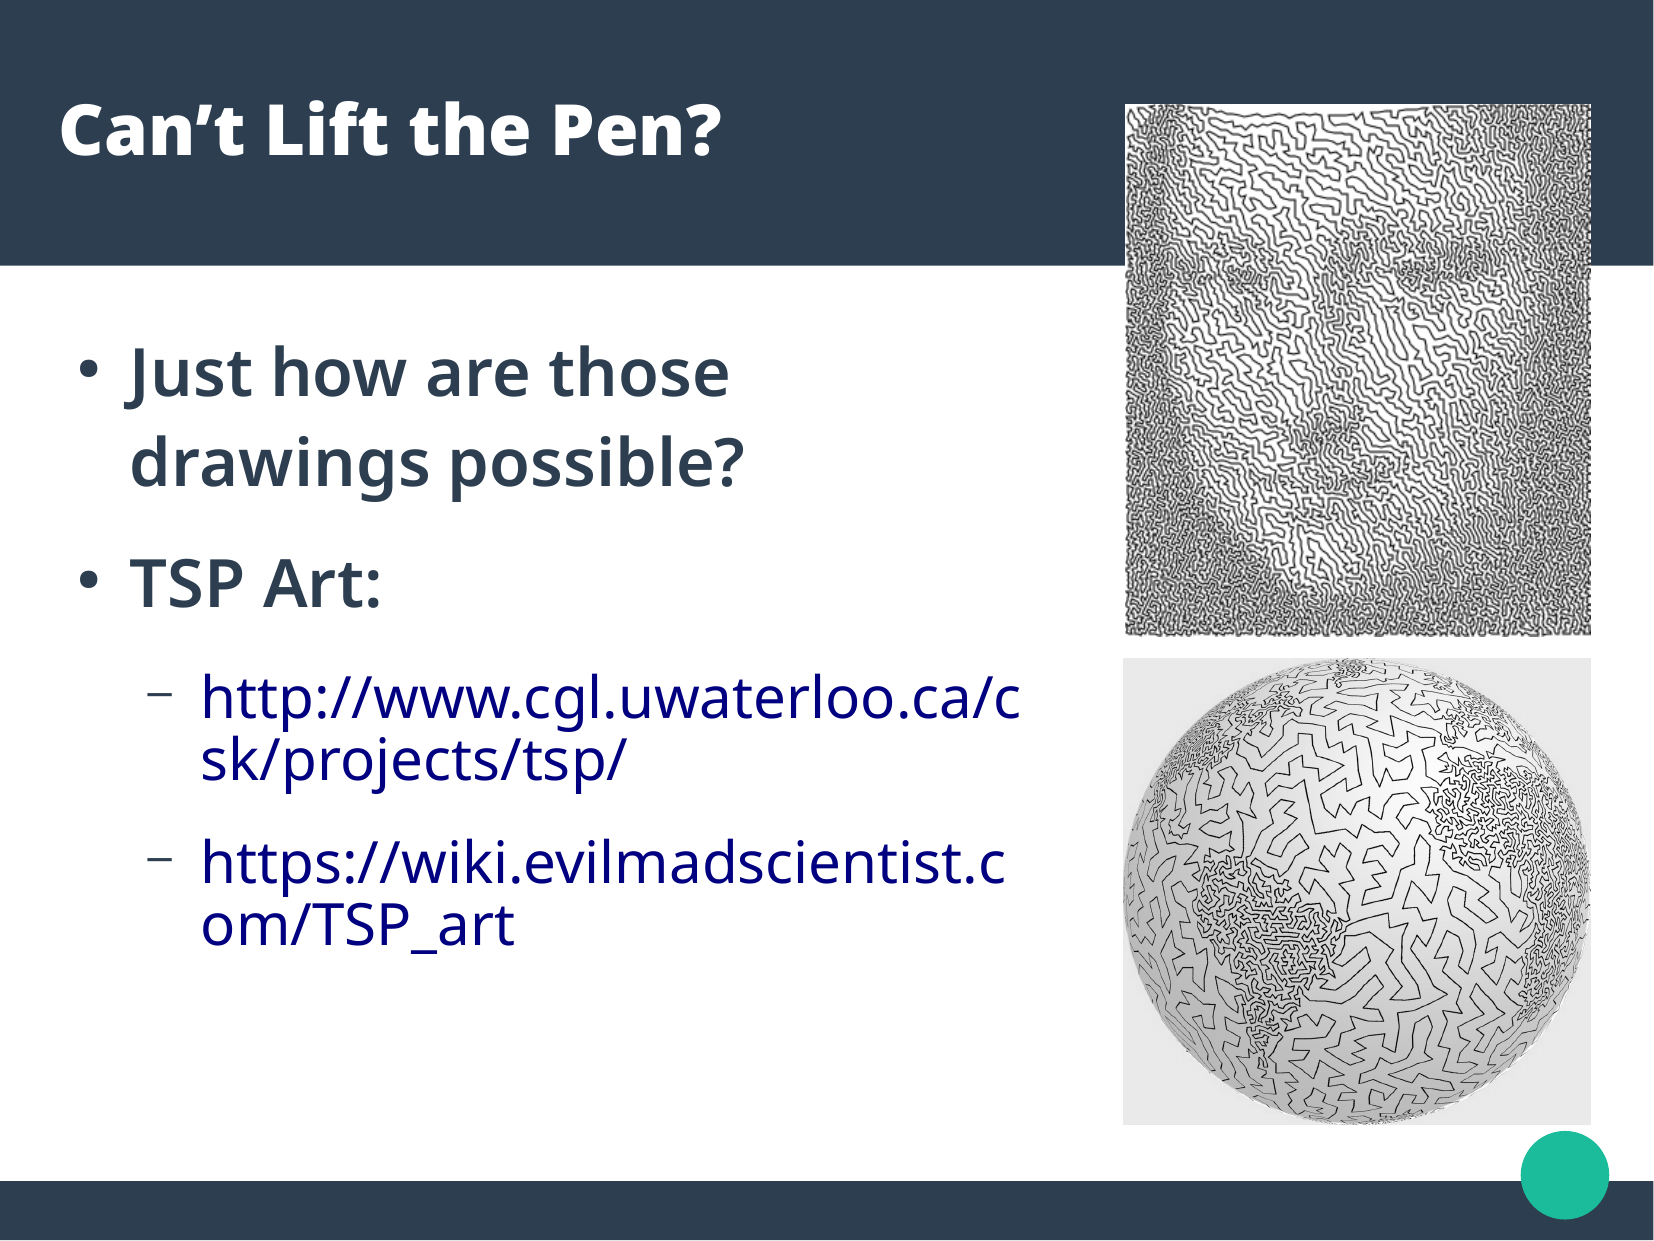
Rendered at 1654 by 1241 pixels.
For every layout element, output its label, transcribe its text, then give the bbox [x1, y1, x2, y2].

list Just how are those drawings possible? TSP Art: http://www.cgl.uwaterloo.ca/csk/projects/tsp/ https://wiki.evilmadscientist.com/TSP_art [59, 324, 1036, 1152]
title Can’t Lift the Pen? [59, 49, 1595, 207]
picture [1125, 104, 1591, 637]
picture [1123, 658, 1591, 1126]
